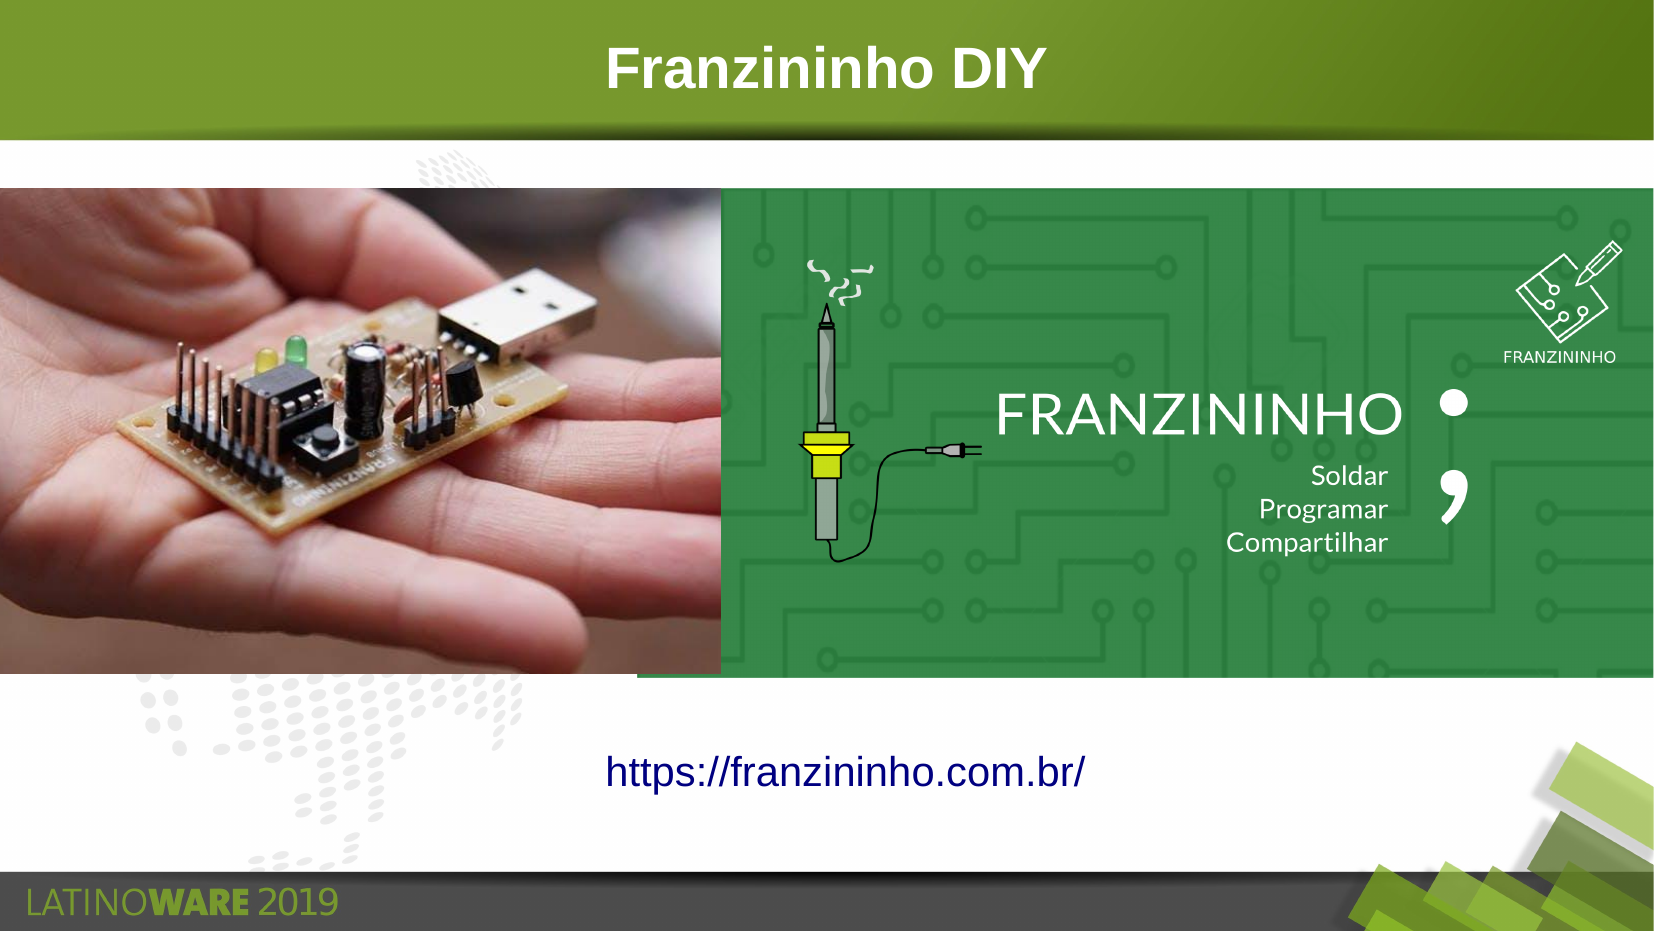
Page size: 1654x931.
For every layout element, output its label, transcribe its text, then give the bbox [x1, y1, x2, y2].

text_box https://franzininho.com.br/ [590, 741, 1182, 827]
picture [0, 0, 1654, 931]
text_box Franzininho DIY [135, 8, 1518, 129]
